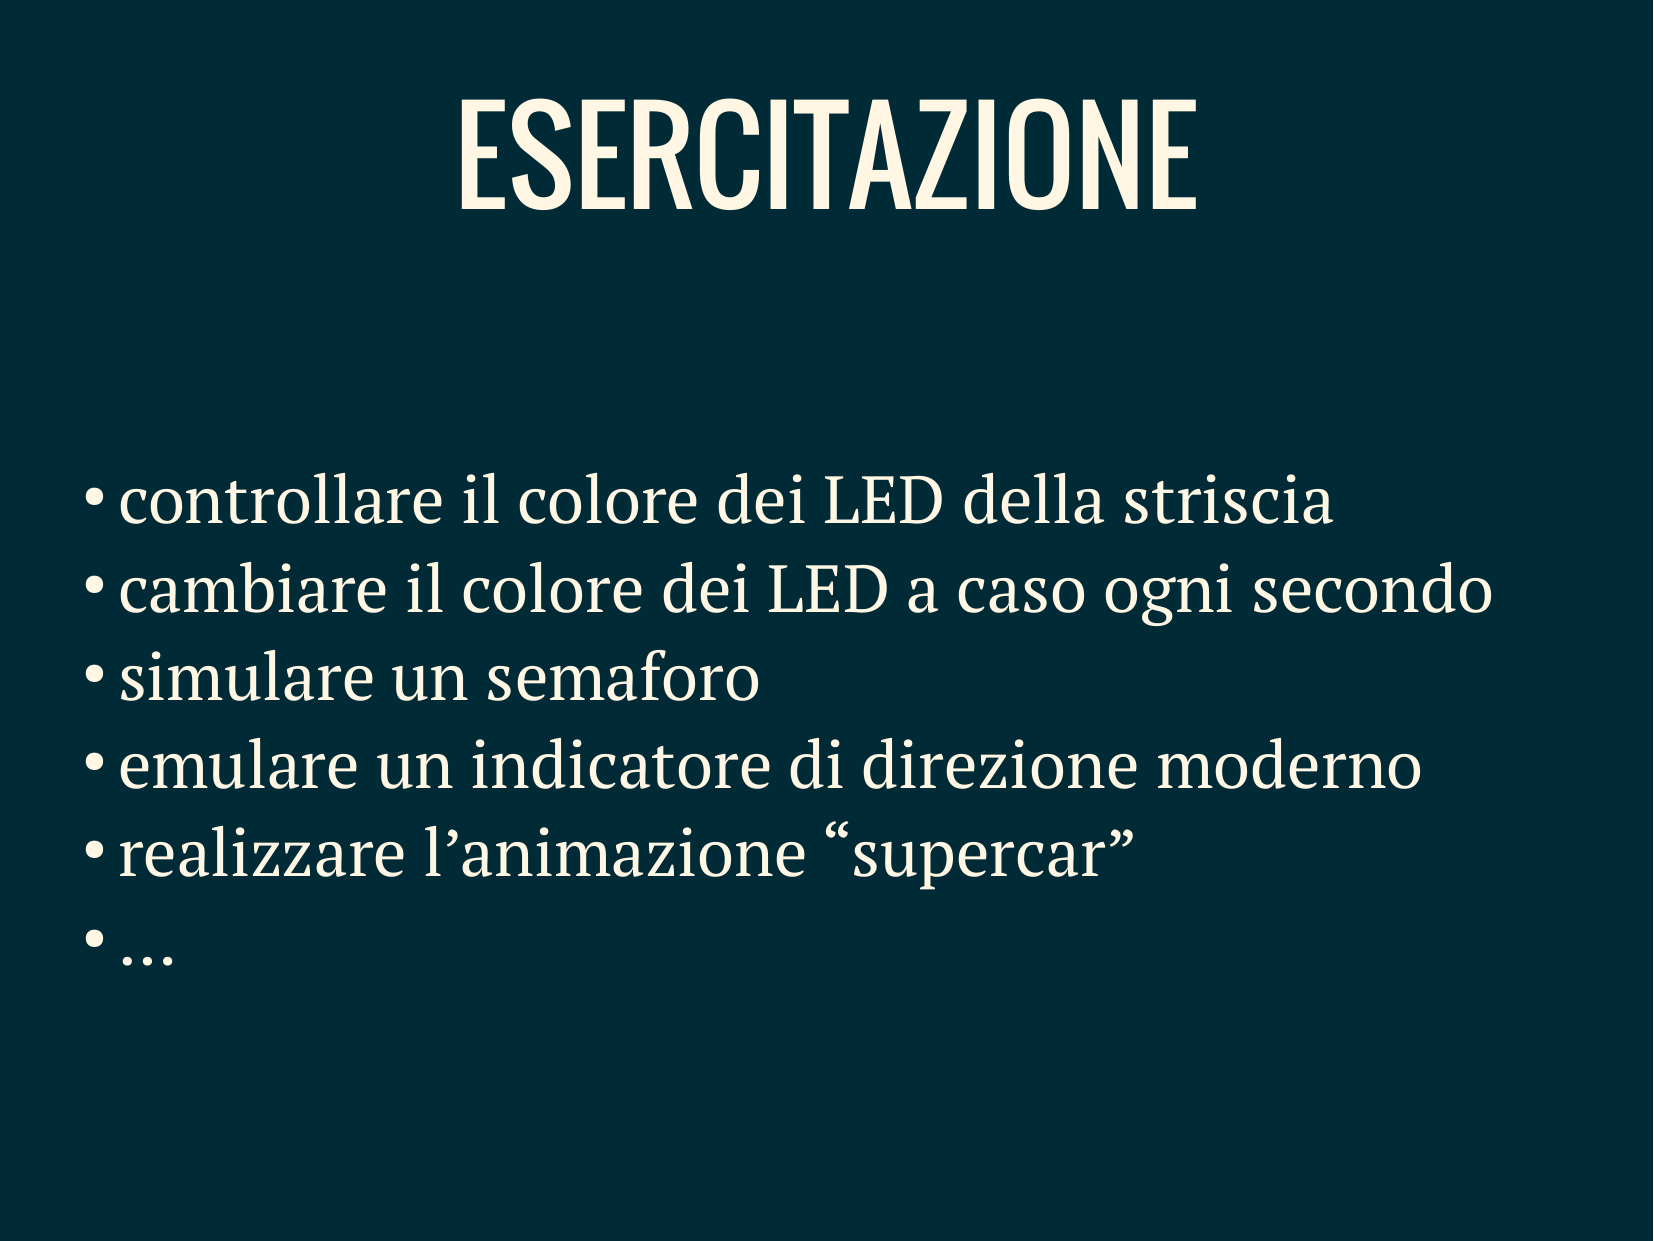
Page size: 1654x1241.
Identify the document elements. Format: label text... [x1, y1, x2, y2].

title ESERCITAZIONE [82, 49, 1571, 257]
text_box controllare il colore dei LED della striscia cambiare il colore dei LED a caso ogni secondo simulare un semaforo emulare un indicatore di direzione moderno realizzare l’animazione “supercar” … [82, 366, 1571, 1193]
